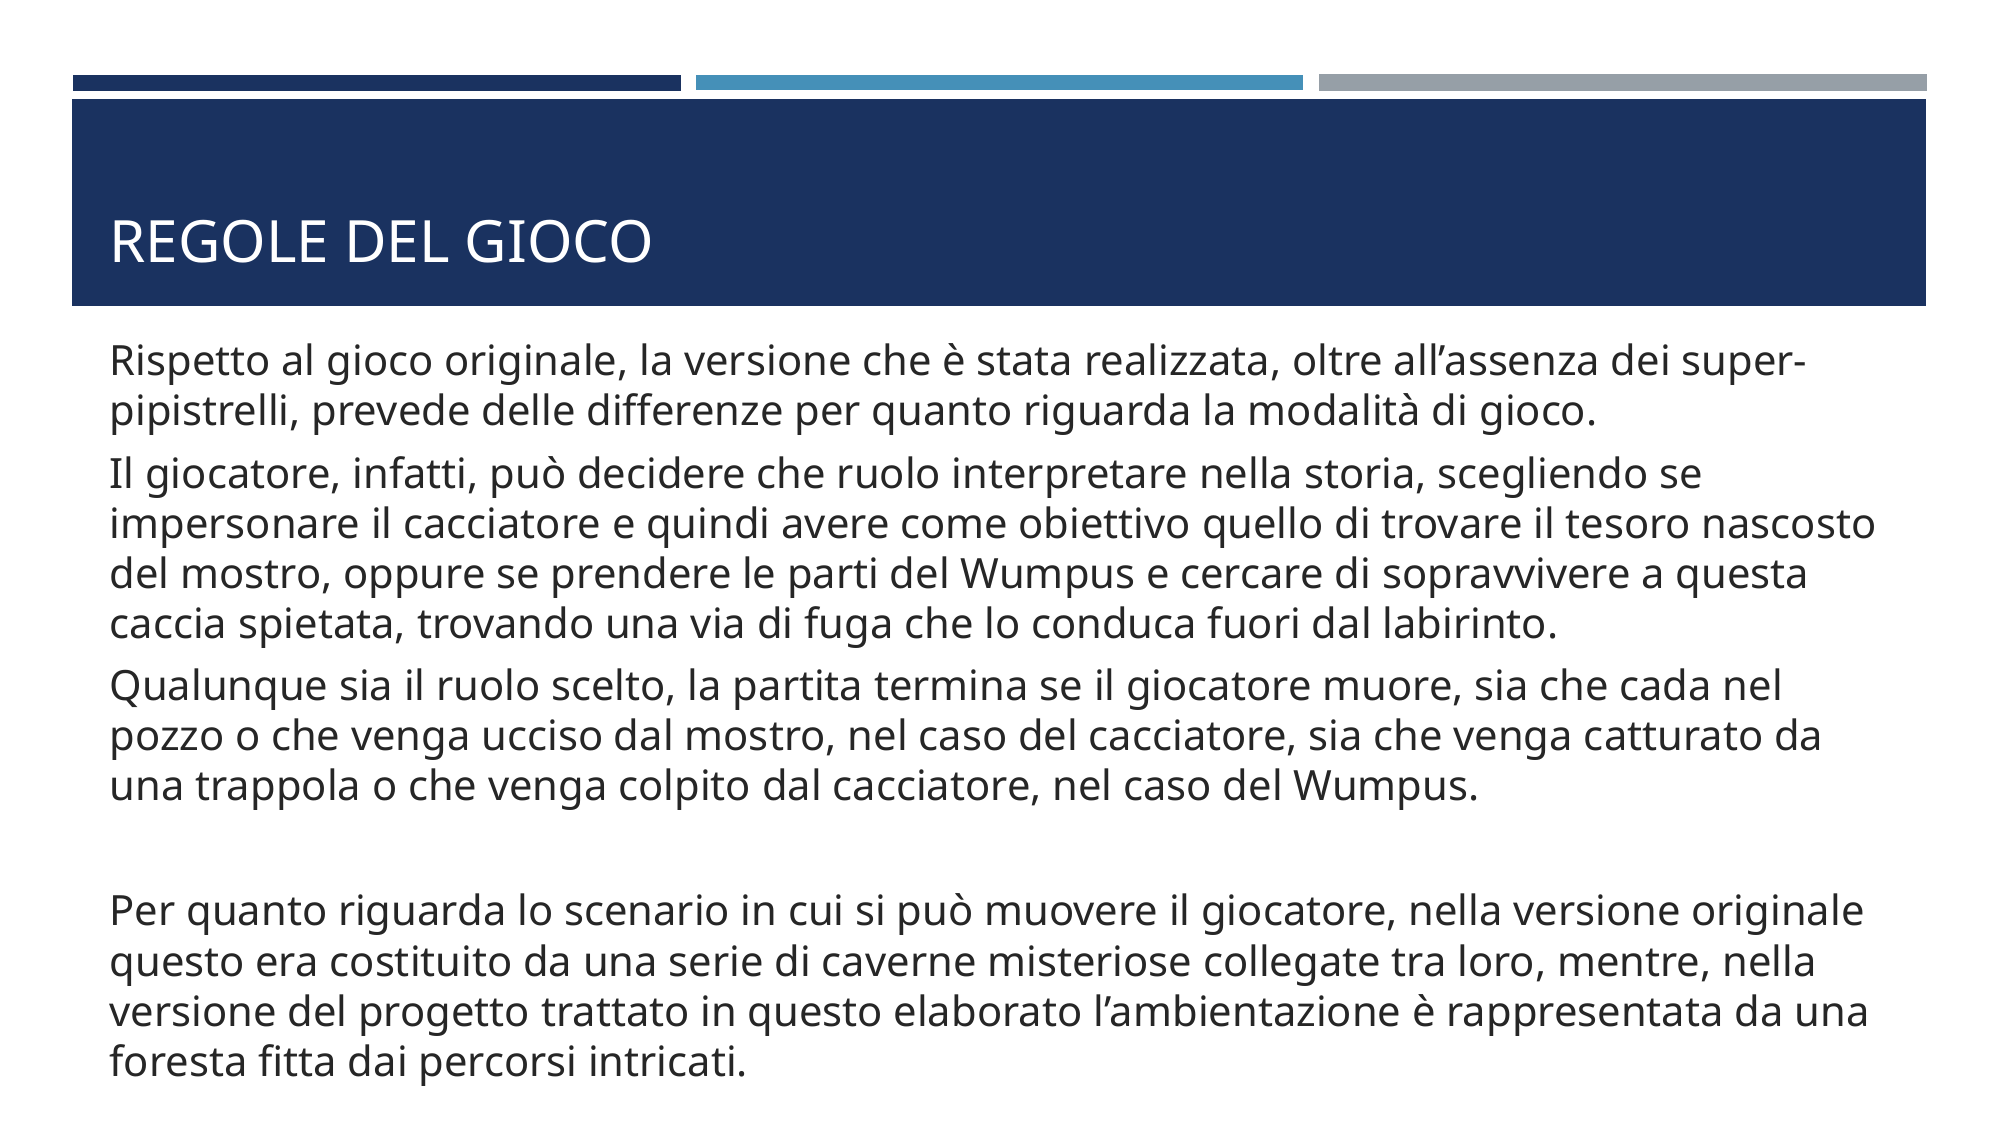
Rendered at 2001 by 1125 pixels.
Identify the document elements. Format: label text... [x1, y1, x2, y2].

title Regole del gioco [94, 119, 1904, 282]
text_box Rispetto al gioco originale, la versione che è stata realizzata, oltre all’assenza dei super-pipistrelli, prevede delle differenze per quanto riguarda la modalità di gioco. Il giocatore, infatti, può decidere che ruolo interpretare nella storia, scegliendo se impersonare il cacciatore e quindi avere come obiettivo quello di trovare il tesoro nascosto del mostro, oppure se prendere le parti del Wumpus e cercare di sopravvivere a questa caccia spietata, trovando una via di fuga che lo conduca fuori dal labirinto. Qualunque sia il ruolo scelto, la partita termina se il giocatore muore, sia che cada nel pozzo o che venga ucciso dal mostro, nel caso del cacciatore, sia che venga catturato da una trappola o che venga colpito dal cacciatore, nel caso del Wumpus. Per quanto riguarda lo scenario in cui si può muovere il giocatore, nella versione originale questo era costituito da una serie di caverne misteriose collegate tra loro, mentre, nella versione del progetto trattato in questo elaborato l’ambientazione è rappresentata da una foresta fitta dai percorsi intricati. [94, 326, 1904, 1099]
